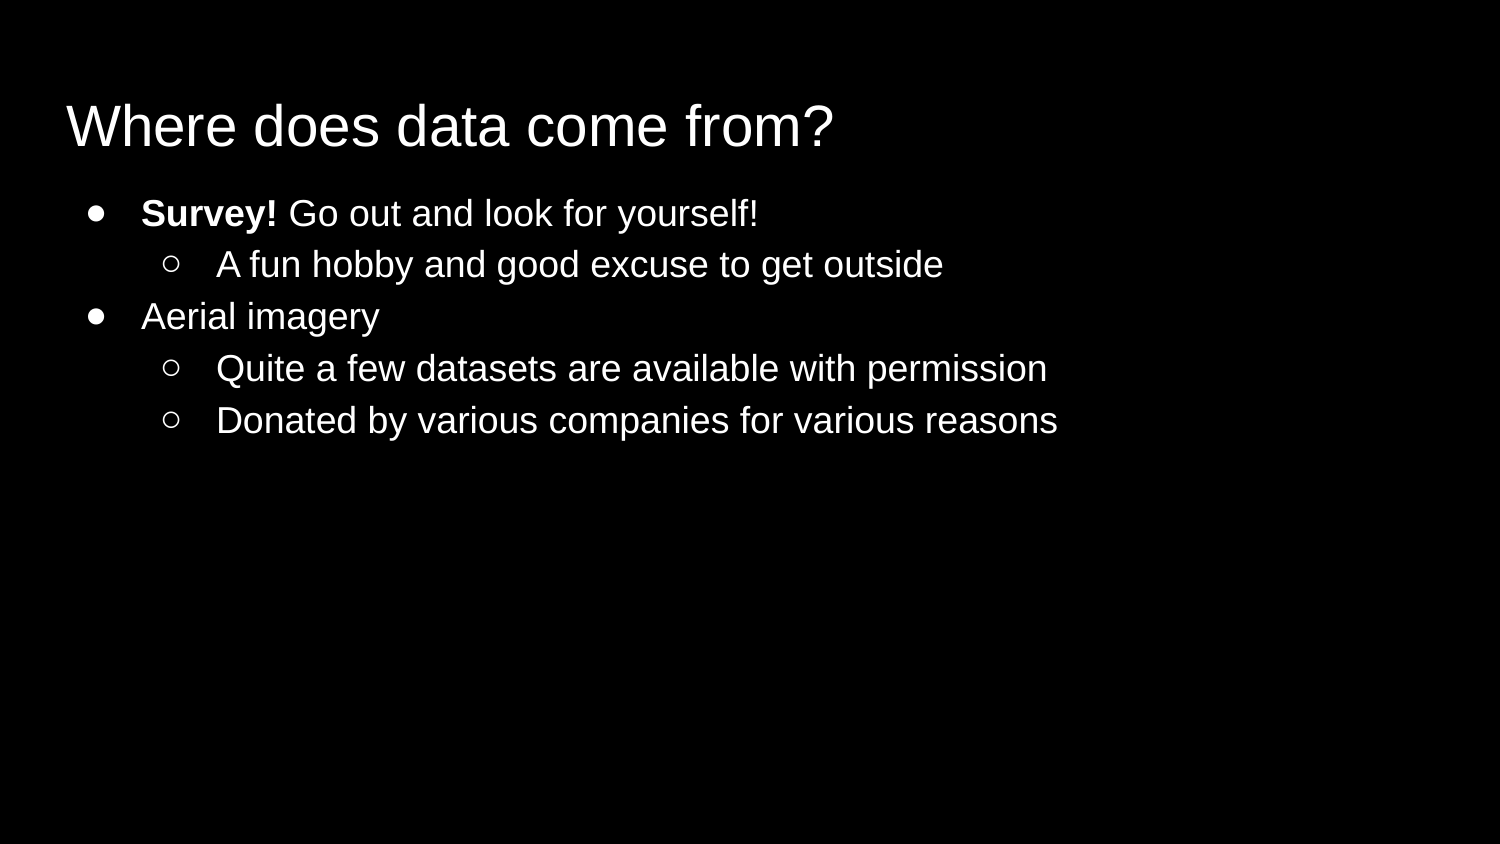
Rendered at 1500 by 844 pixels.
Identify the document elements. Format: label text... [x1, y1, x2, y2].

title Where does data come from? [51, 72, 1449, 166]
list Survey! Go out and look for yourself! A fun hobby and good excuse to get outside Aerial imagery Quite a few datasets are available with permission Donated by various companies for various reasons [51, 166, 1449, 728]
